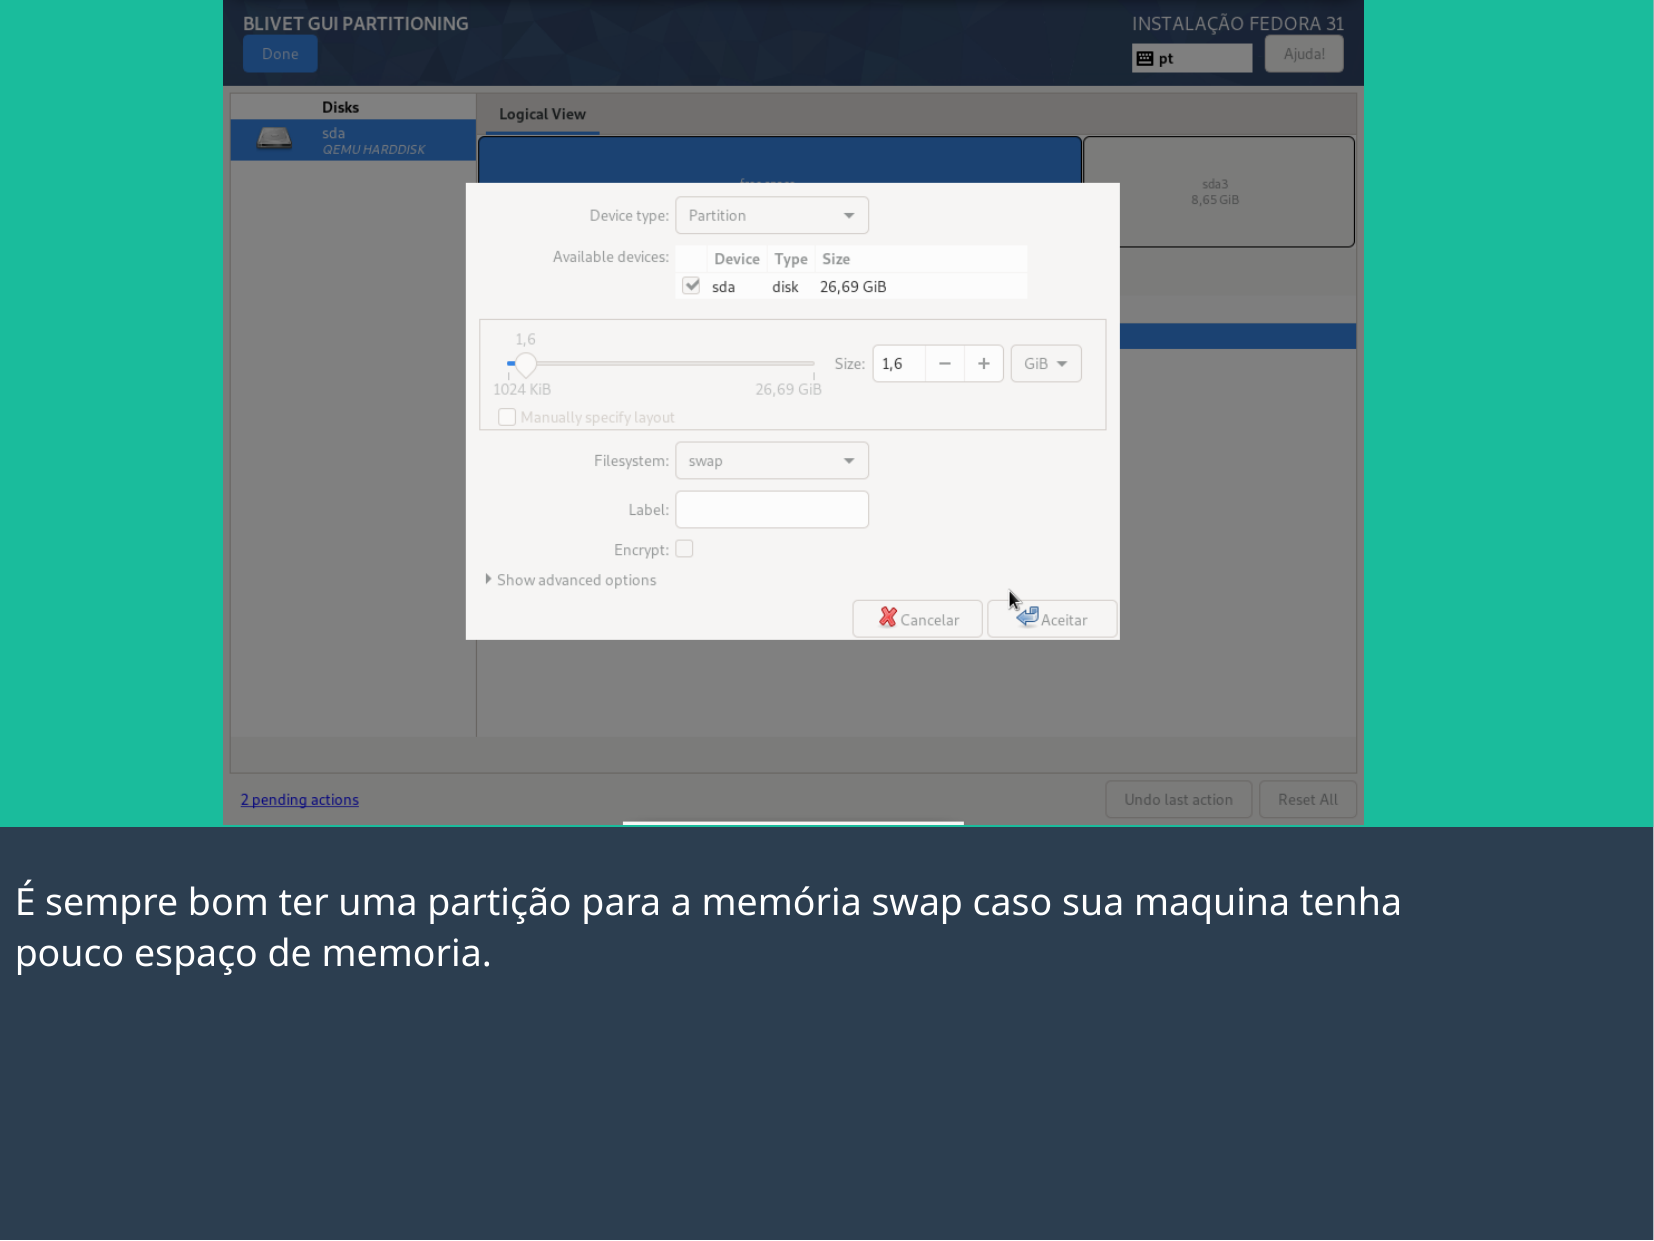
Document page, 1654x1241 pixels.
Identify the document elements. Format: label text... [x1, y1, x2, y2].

text_box É sempre bom ter uma partição para a memória swap caso sua maquina tenha pouco espaço de memoria. [0, 868, 1516, 971]
picture [223, 0, 1364, 826]
